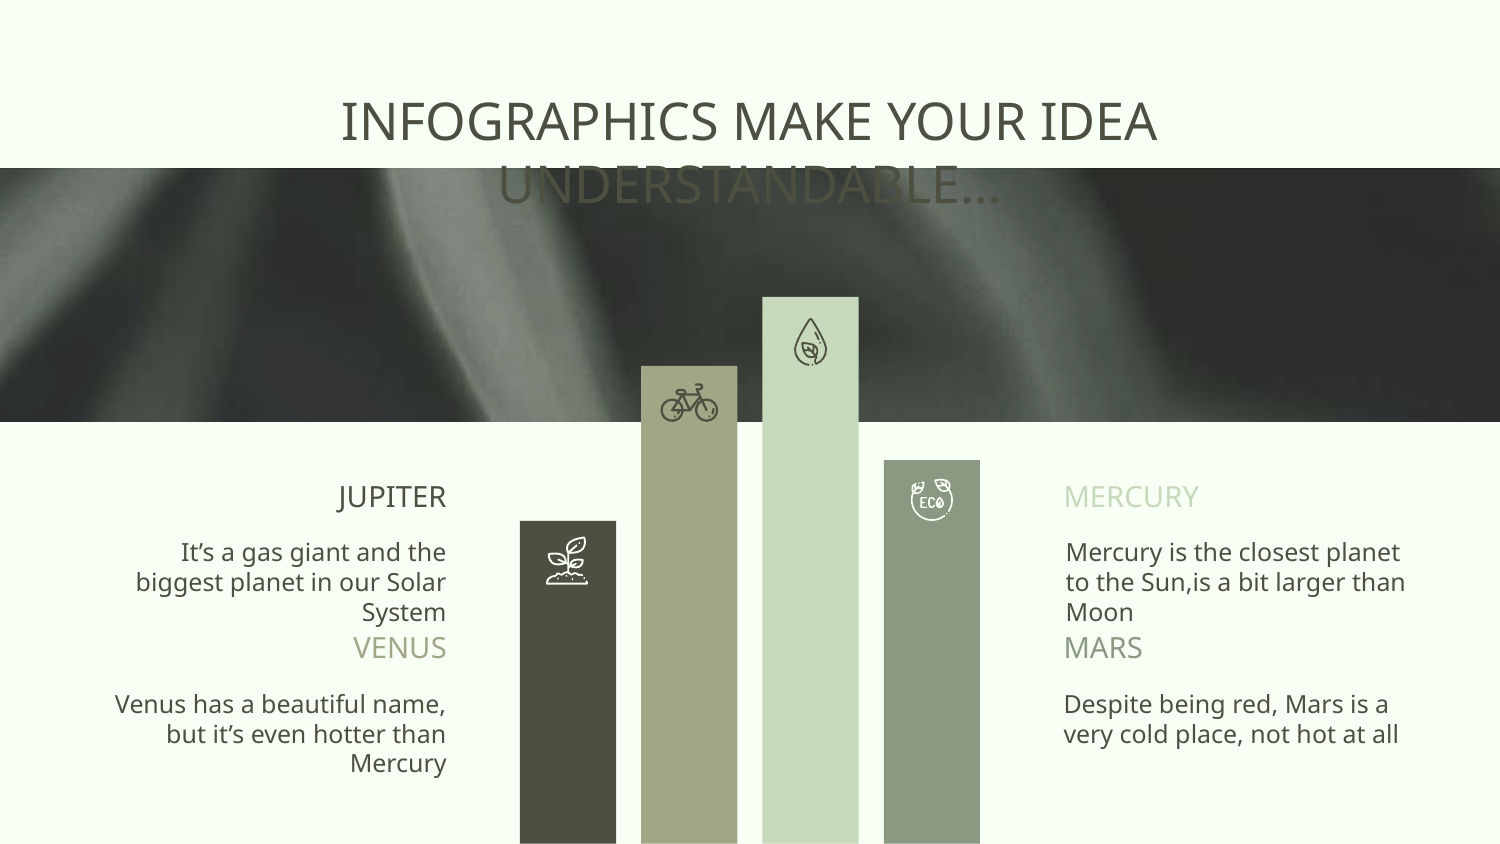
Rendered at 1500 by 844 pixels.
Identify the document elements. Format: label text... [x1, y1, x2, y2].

subtitle It’s a gas giant and the biggest planet in our Solar System [77, 521, 462, 605]
subtitle MERCURY [1048, 463, 1434, 521]
subtitle Despite being red, Mars is a very cold place, not hot at all [1048, 673, 1434, 756]
title INFOGRAPHICS MAKE YOUR IDEA UNDERSTANDABLE… [116, 88, 1384, 238]
subtitle JUPITER [77, 463, 462, 521]
subtitle Venus has a beautiful name, but it’s even hotter than Mercury [77, 673, 462, 756]
subtitle MARS [1048, 614, 1434, 673]
text_box [0, 168, 1500, 844]
subtitle VENUS [77, 614, 462, 673]
subtitle Mercury is the closest planet to the Sun,is a bit larger than Moon [1048, 521, 1434, 605]
text_box [883, 460, 980, 844]
text_box [519, 520, 617, 844]
